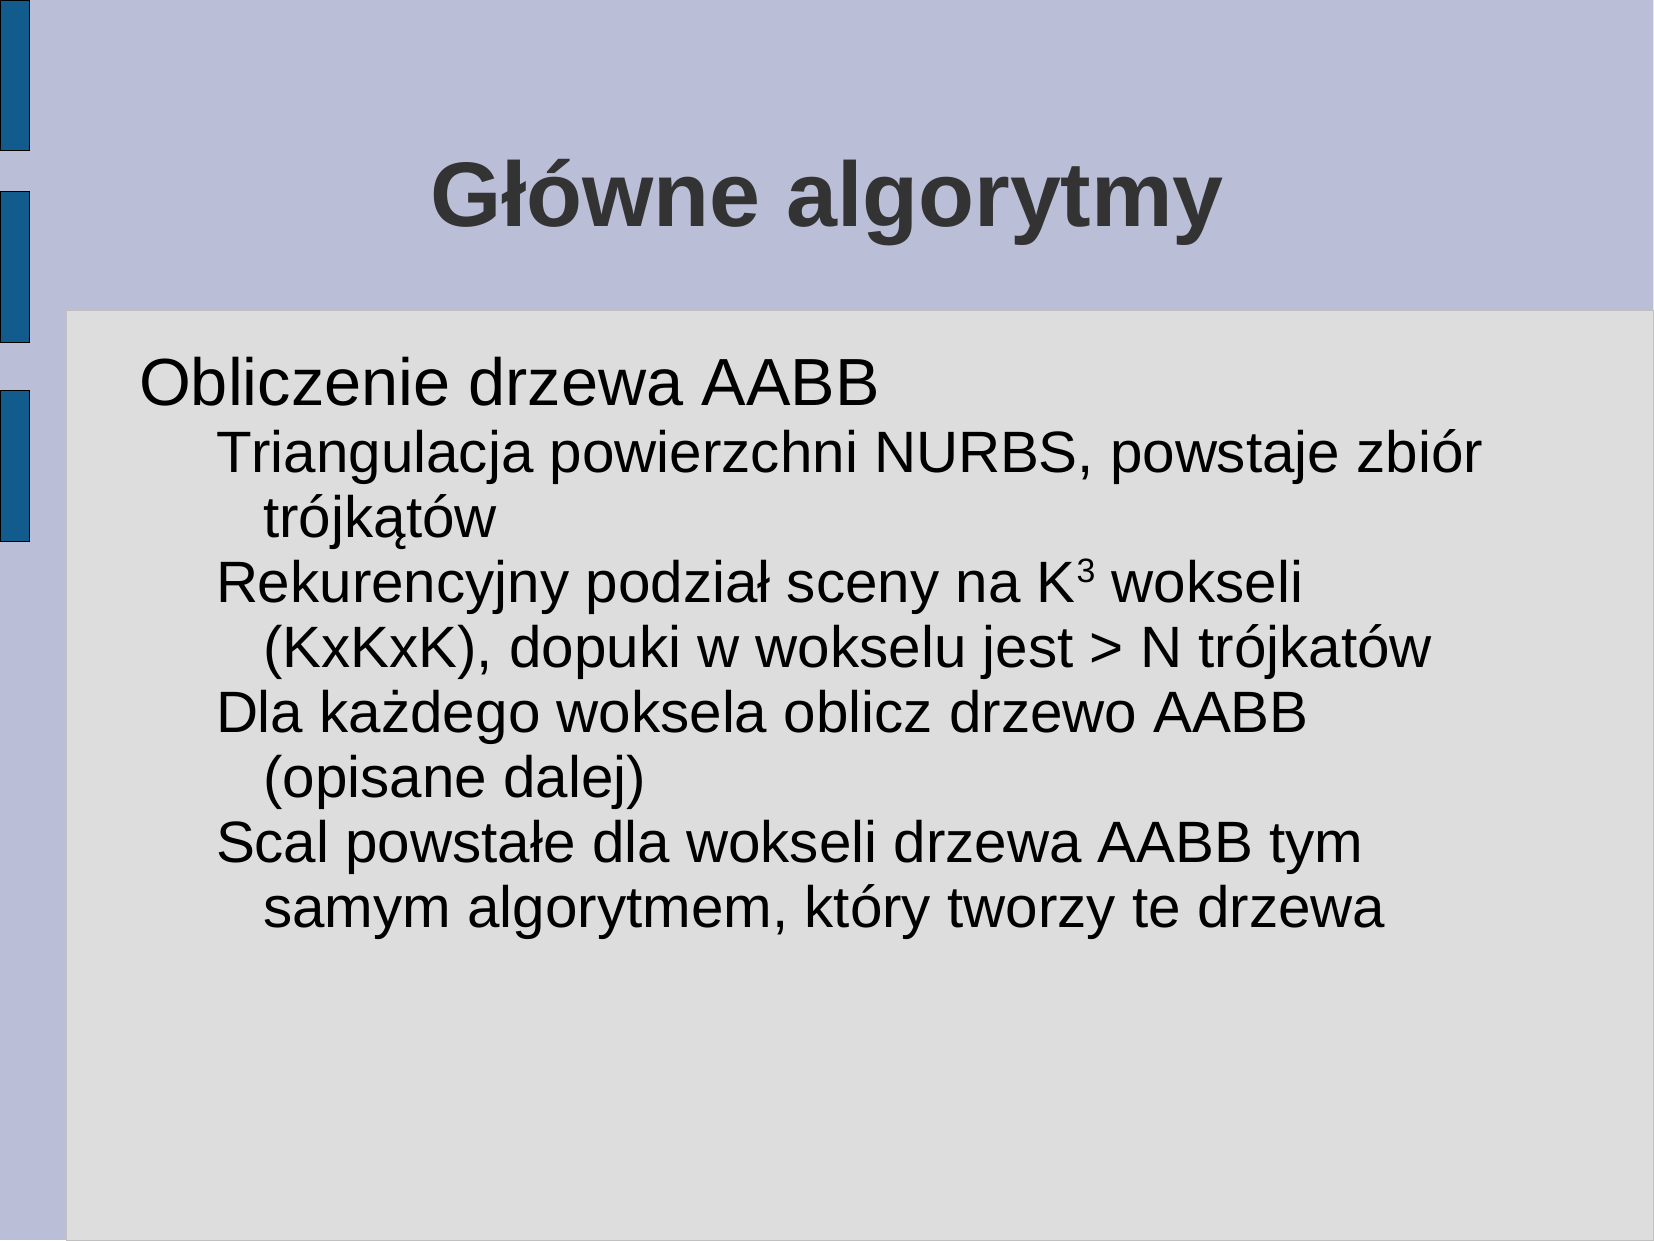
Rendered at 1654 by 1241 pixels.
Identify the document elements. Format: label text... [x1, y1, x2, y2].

title Główne algorytmy [121, 91, 1534, 299]
list Obliczenie drzewa AABB Triangulacja powierzchni NURBS, powstaje zbiór trójkątów Rekurencyjny podział sceny na K3 wokseli (KxKxK), dopuki w wokselu jest > N trójkatów Dla każdego woksela oblicz drzewo AABB (opisane dalej) Scal powstałe dla wokseli drzewa AABB tym samym algorytmem, który tworzy te drzewa [121, 344, 1534, 1127]
